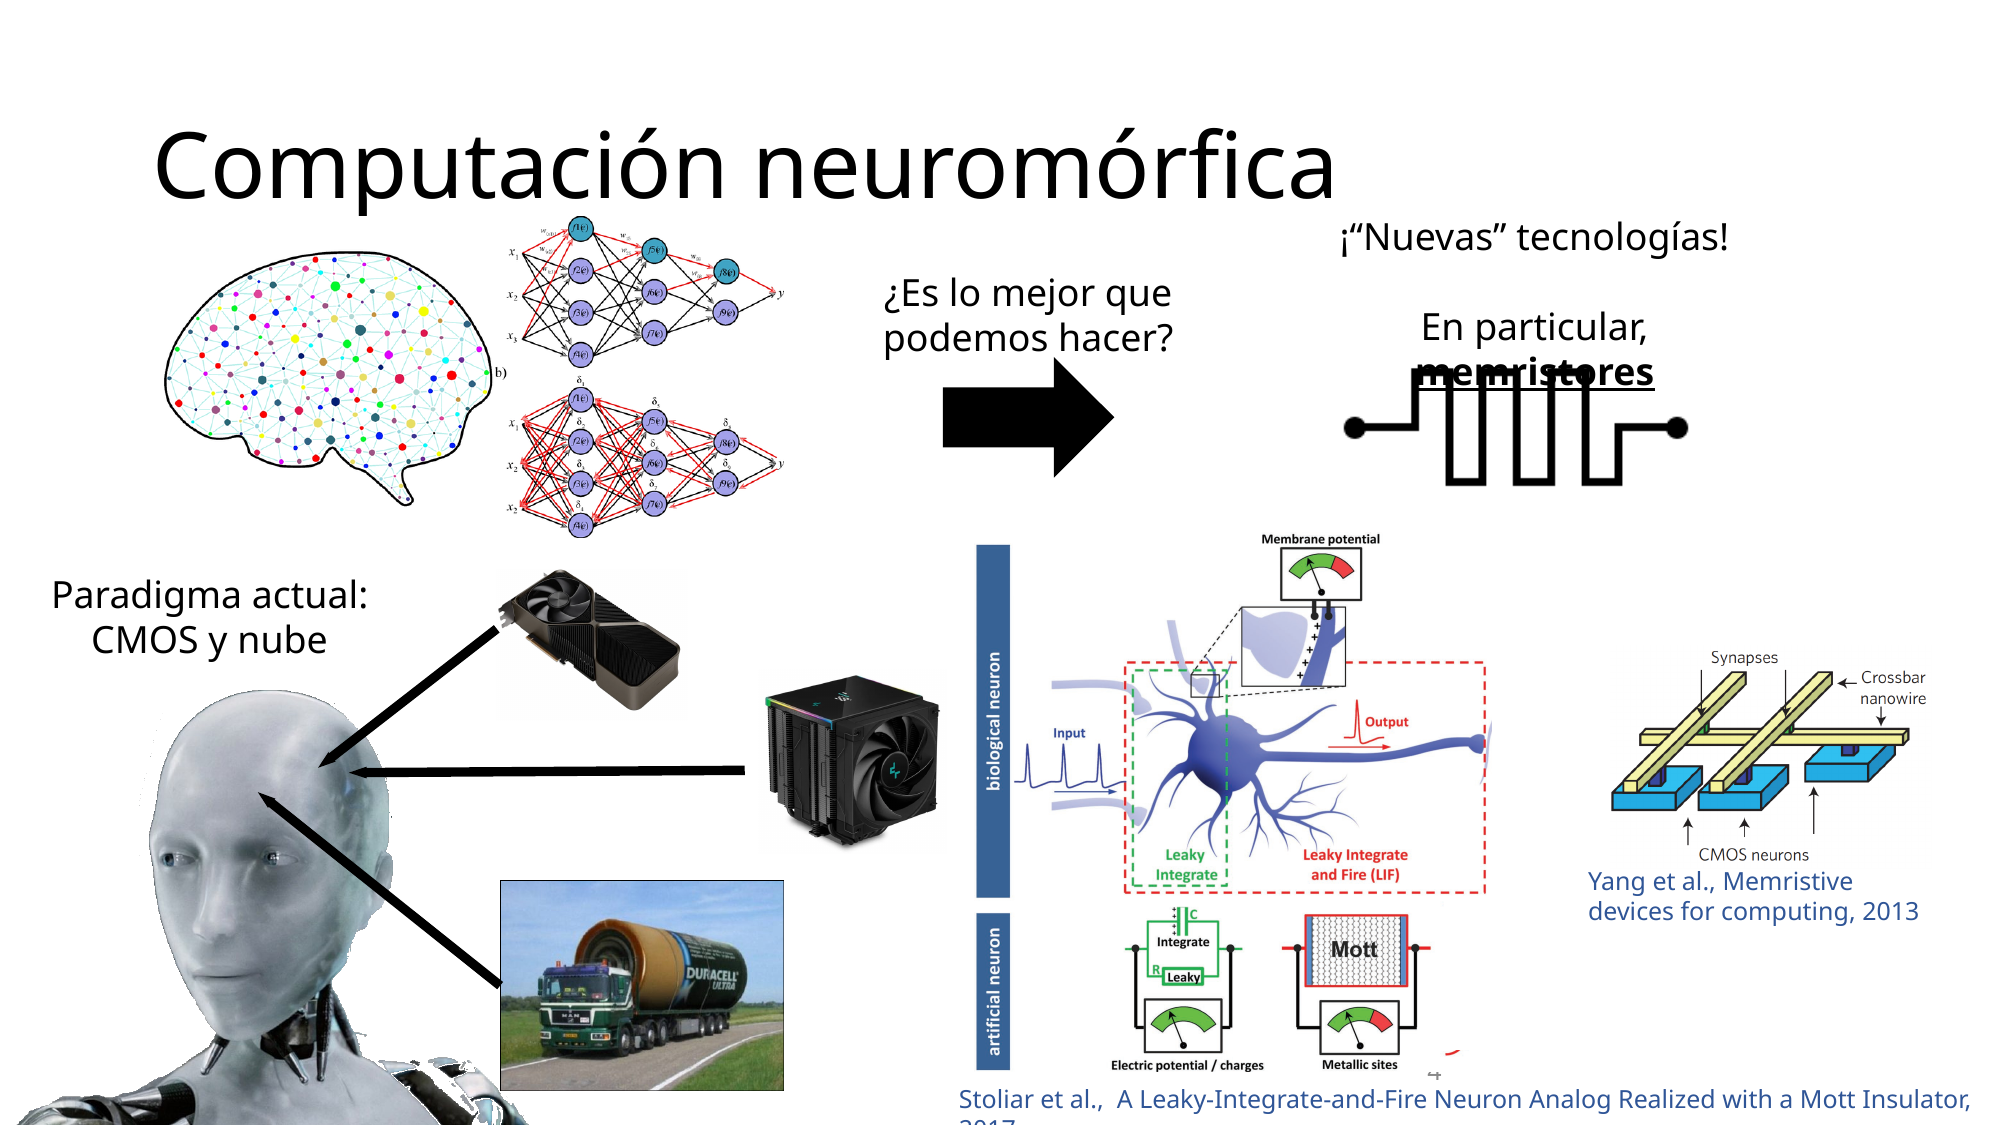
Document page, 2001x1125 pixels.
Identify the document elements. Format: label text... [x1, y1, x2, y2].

picture [959, 357, 1982, 1072]
picture [156, 216, 784, 560]
text_box [943, 368, 1113, 476]
text_box 4 [1412, 1072, 1863, 1076]
text_box Yang et al., Memristive devices for computing, 2013 [1573, 857, 1950, 934]
picture [758, 669, 947, 854]
picture [0, 569, 784, 1125]
text_box Stoliar et al., A Leaky-Integrate-and-Fire Neuron Analog Realized with a Mott Insulator, 2017 [943, 1076, 1996, 1122]
text_box ¡“Nuevas” tecnologías! En particular, memristores [1297, 205, 1772, 357]
text_box Paradigma actual: CMOS y nube [0, 563, 442, 670]
title Computación neuromórfica [137, 59, 1863, 278]
text_box ¿Es lo mejor que podemos hacer? [796, 278, 1261, 368]
